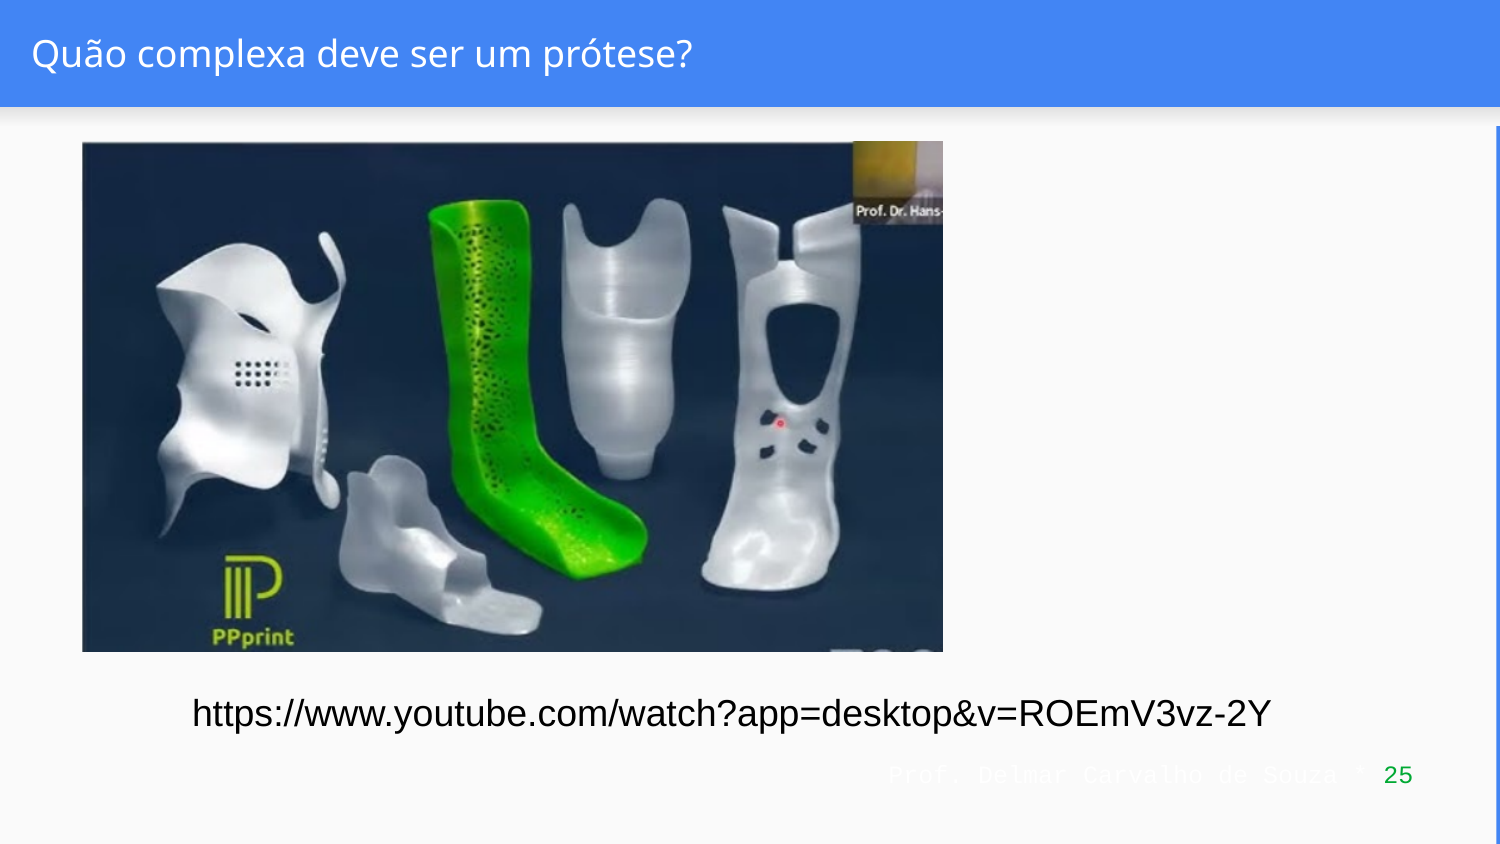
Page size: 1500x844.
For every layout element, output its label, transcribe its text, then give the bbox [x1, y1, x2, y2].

text_box Próteses hackaday.io [40, 152, 1447, 780]
text_box https://www.youtube.com/watch?app=desktop&v=ROEmV3vz-2Y [177, 685, 1288, 742]
title Quão complexa deve ser um prótese? [16, 2, 1464, 102]
picture [82, 141, 943, 652]
